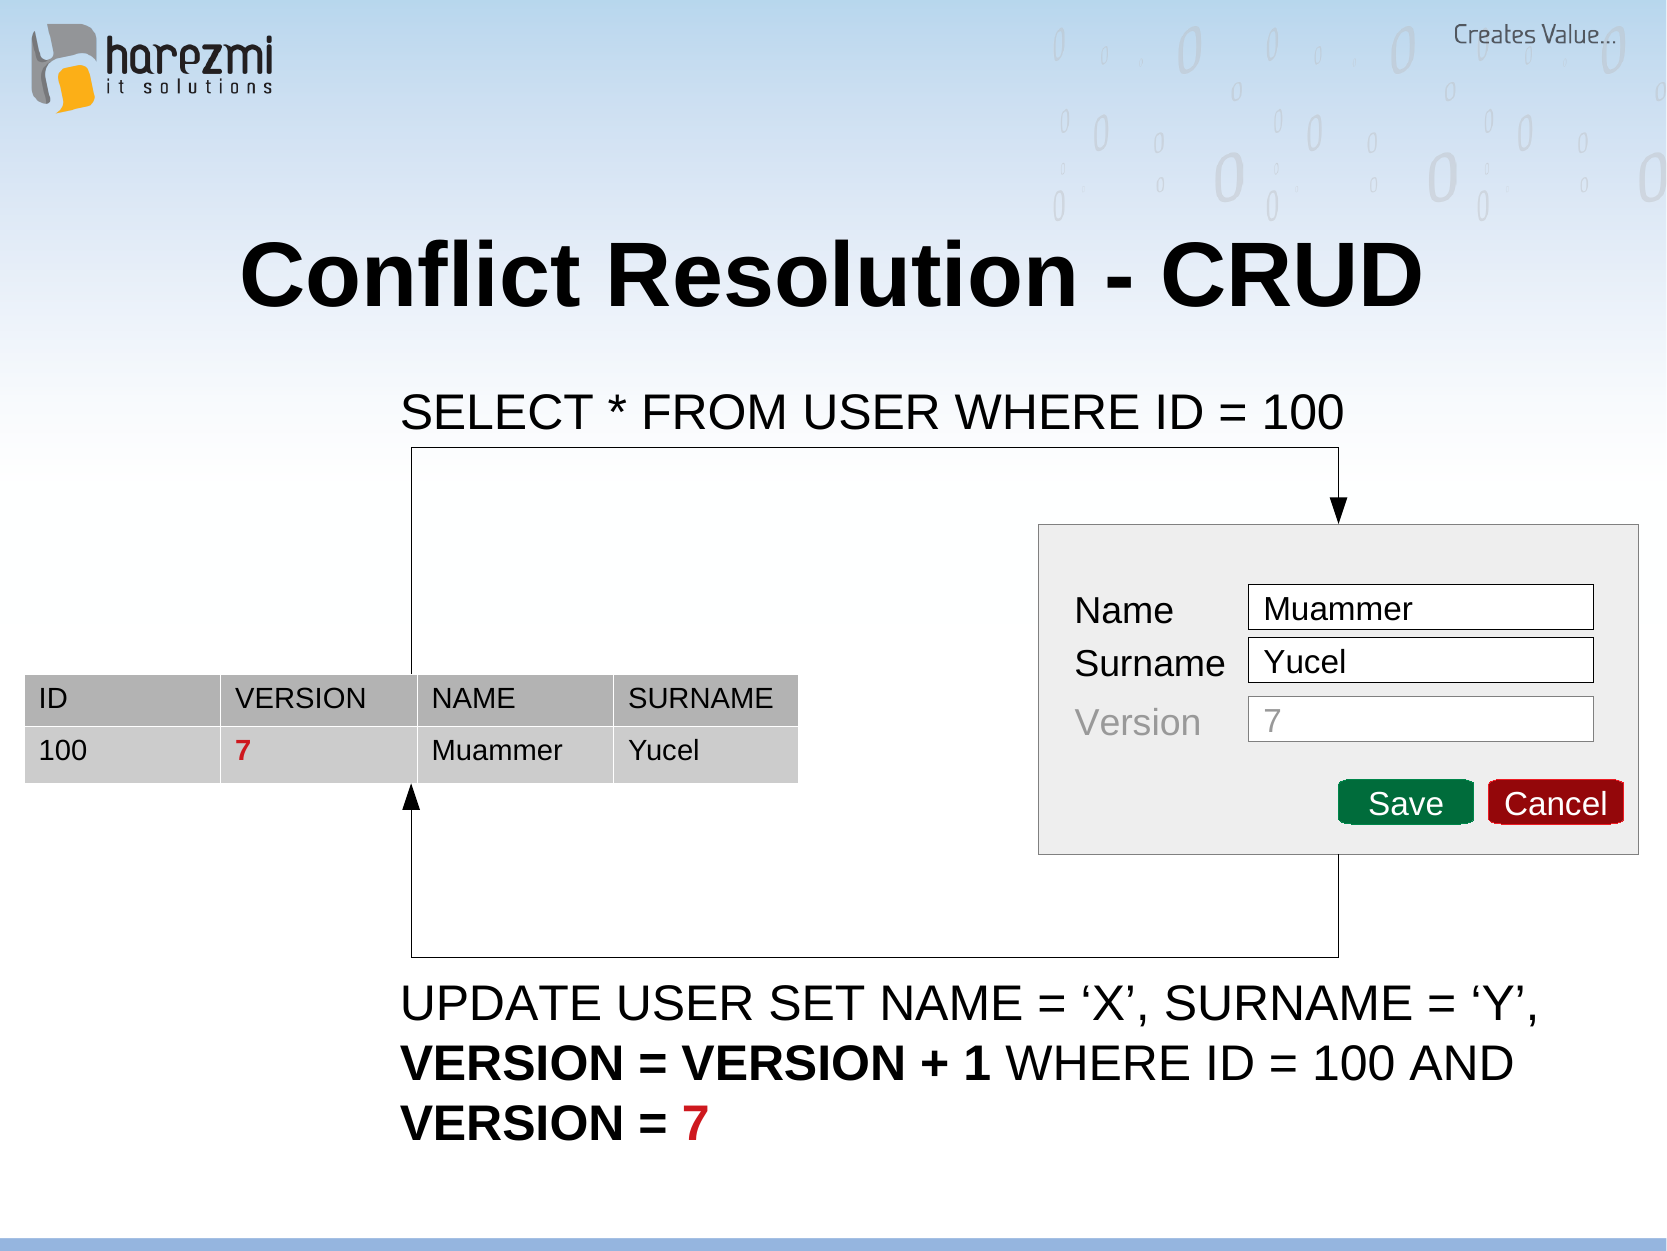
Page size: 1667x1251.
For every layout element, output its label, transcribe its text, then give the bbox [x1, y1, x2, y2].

text_box UPDATE USER SET NAME = ‘X’, SURNAME = ‘Y’, VERSION = VERSION + 1 WHERE ID = 100 AND VERSION = 7 [385, 962, 1556, 1158]
text_box Muammer [1248, 584, 1594, 630]
text_box Conflict Resolution - CRUD [83, 167, 1584, 377]
table_cell Yucel [614, 727, 798, 783]
table_header NAME [418, 675, 613, 726]
table_cell 7 [221, 727, 417, 783]
table_header ID [25, 675, 220, 726]
table_cell Muammer [418, 727, 613, 783]
text_box Surname [1059, 631, 1242, 692]
table_header SURNAME [614, 675, 798, 726]
text_box Yucel [1248, 637, 1594, 683]
text_box [1038, 524, 1639, 855]
text_box Version [1059, 690, 1217, 751]
picture [0, 0, 1667, 1251]
table_cell 100 [25, 727, 220, 783]
text_box 7 [1248, 696, 1594, 742]
text_box Cancel [1488, 779, 1624, 825]
text_box Save [1338, 779, 1474, 825]
table_header VERSION [221, 675, 417, 726]
text_box Name [1059, 578, 1190, 631]
text_box SELECT * FROM USER WHERE ID = 100 [385, 372, 1361, 448]
